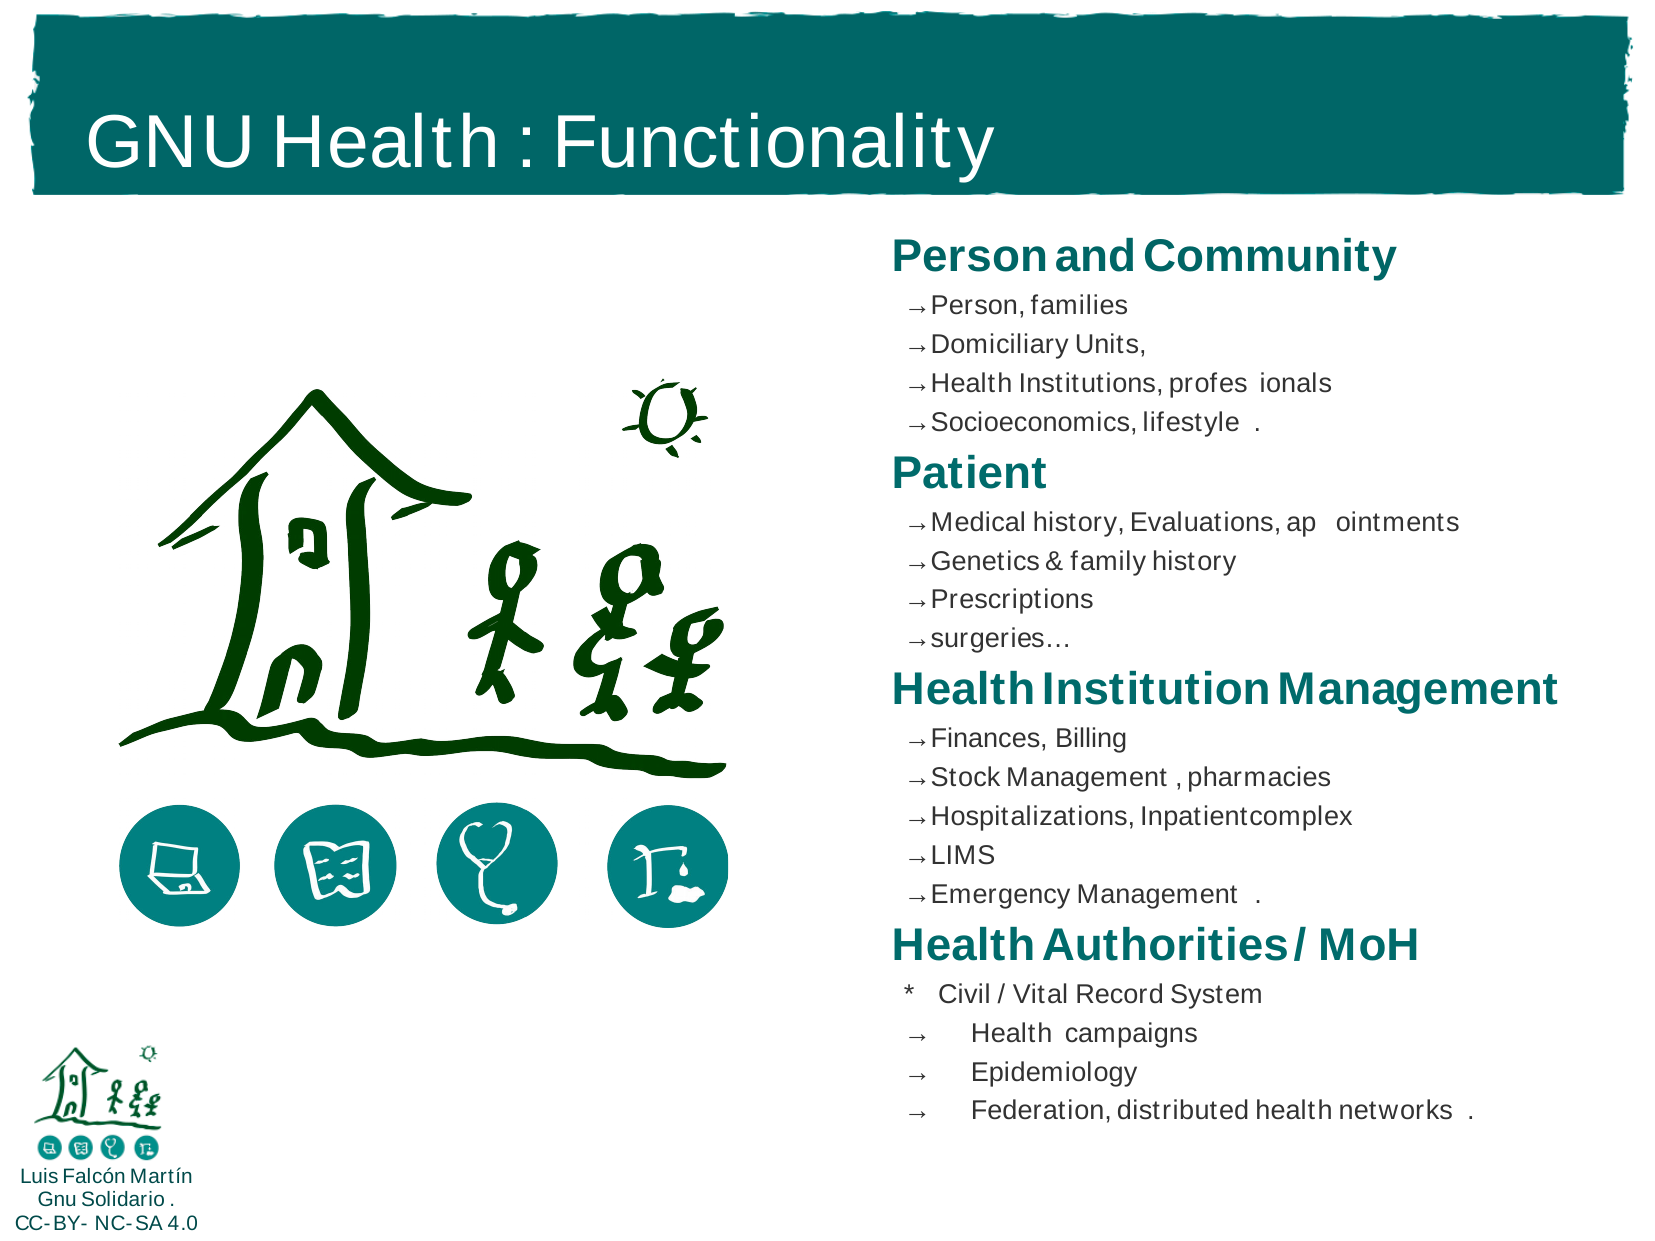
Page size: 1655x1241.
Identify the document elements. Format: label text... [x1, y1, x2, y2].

text_box LuisFalcónMartín GnuSolidario. CC-BY-NC-SA4.0 [0, 1157, 213, 1241]
text_box [118, 379, 728, 927]
title GNUHealth:Functionality [48, 74, 1607, 183]
picture [0, 0, 1654, 1211]
text_box PersonandCommunity →Person,families →DomiciliaryUnits, →HealthInstitutions,profesionals →Socioeconomics,lifestyle. Patient →Medicalhistory,Evaluations,ap ointments →Genetics&familyhistory →Prescriptions →surgeries… HealthInstitutionManagement →Finances, Billing →StockManagement,pharmacies →Hospitalizations,Inpatientcomplex →LIMS →EmergencyManagement. HealthAuthorities/MoH * Civil/VitalRecordSystem →Healthcampaigns →Epidemiology →Federation,distributedhealthnetworks. [889, 225, 1571, 1126]
